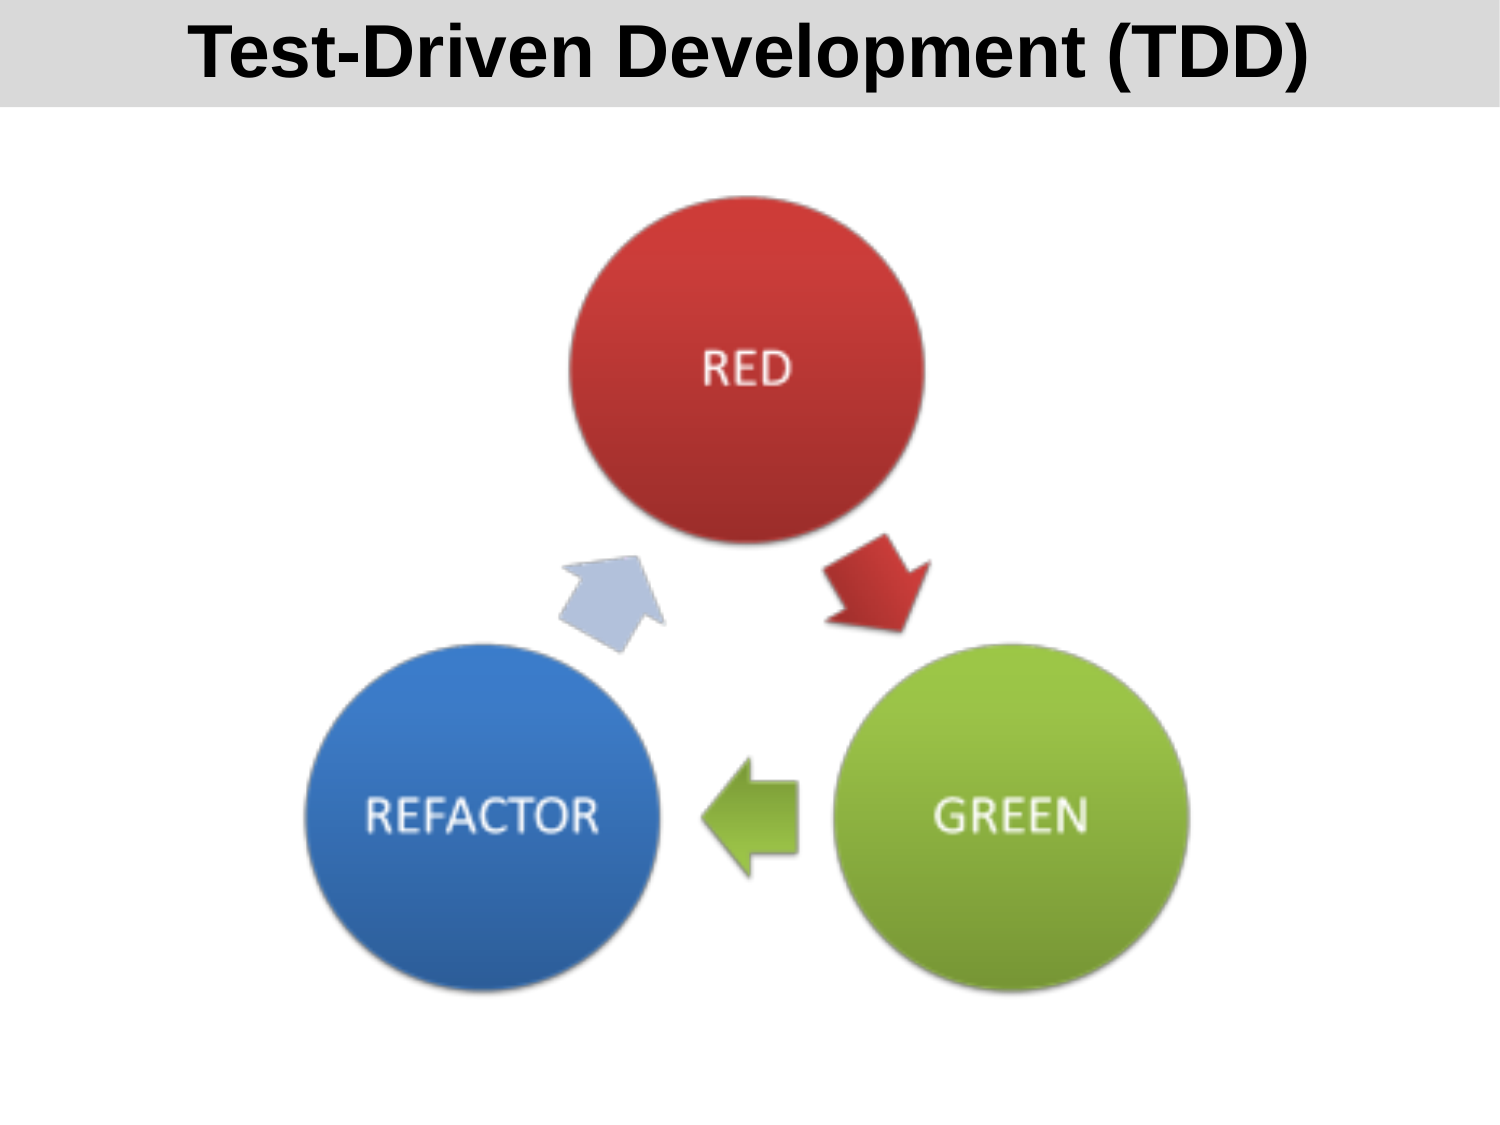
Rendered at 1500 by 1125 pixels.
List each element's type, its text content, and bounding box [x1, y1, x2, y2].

text_box Test-Driven Development (TDD) [0, 0, 1500, 108]
picture [263, 194, 1233, 1004]
